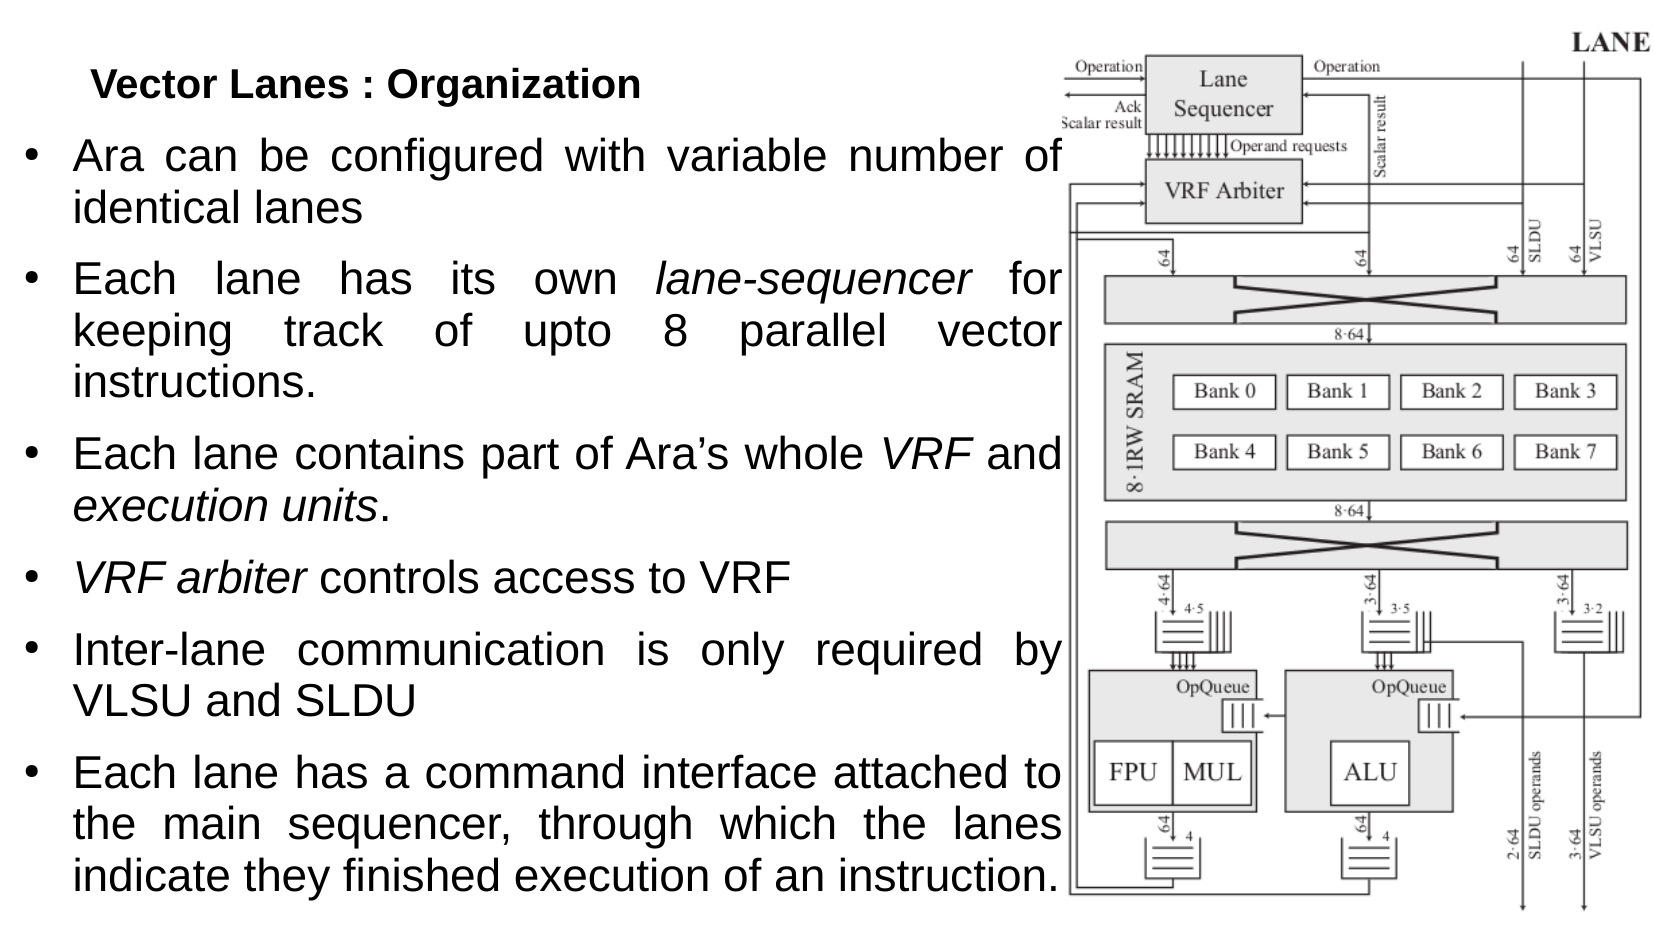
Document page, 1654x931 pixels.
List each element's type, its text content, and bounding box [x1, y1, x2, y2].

list Ara can be configured with variable number of identical lanes Each lane has its own lane-sequencer for keeping track of upto 8 parallel vector instructions. Each lane contains part of Ara’s whole VRF and execution units. VRF arbiter controls access to VRF Inter-lane communication is only required by VLSU and SLDU Each lane has a command interface attached to the main sequencer, through which the lanes indicate they finished execution of an instruction. [23, 129, 1062, 922]
title Vector Lanes : Organization [82, 37, 650, 129]
picture [1062, 26, 1651, 922]
